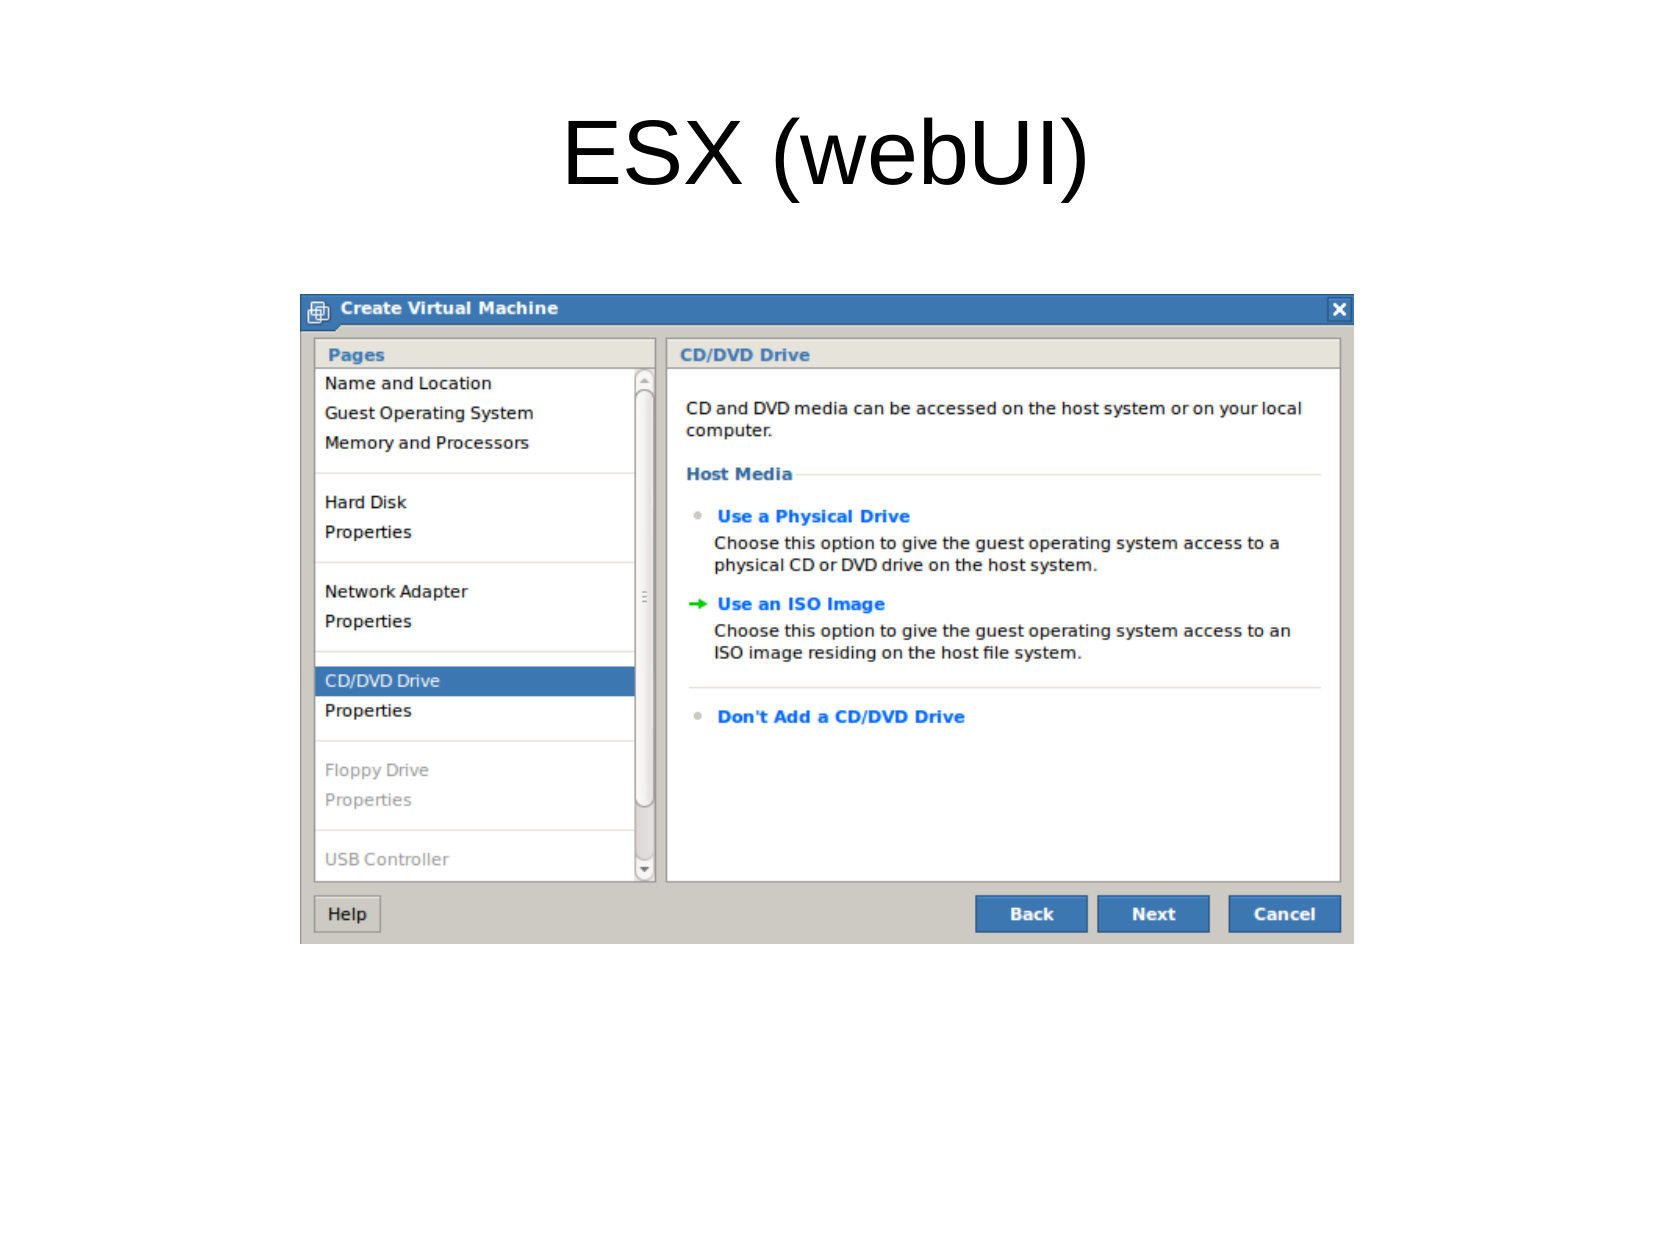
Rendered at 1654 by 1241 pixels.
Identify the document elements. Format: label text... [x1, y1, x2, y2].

title ESX (webUI) [82, 49, 1571, 257]
picture [300, 294, 1354, 944]
